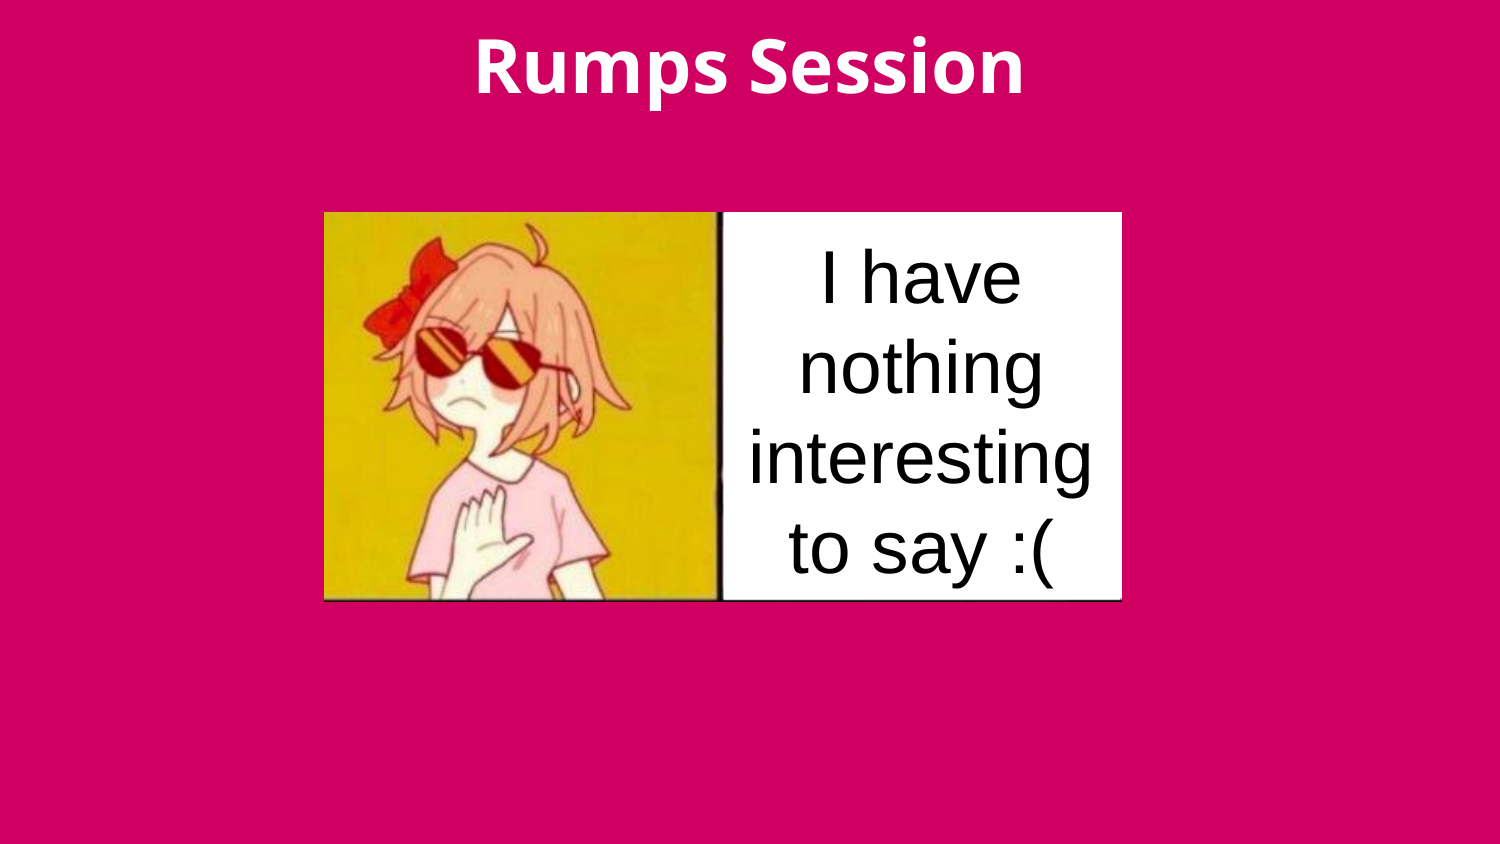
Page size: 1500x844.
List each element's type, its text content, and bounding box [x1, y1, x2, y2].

text_box Rumps Session [0, 3, 1500, 124]
picture [324, 212, 1122, 602]
text_box I have nothing interesting to say :( [723, 213, 1120, 600]
